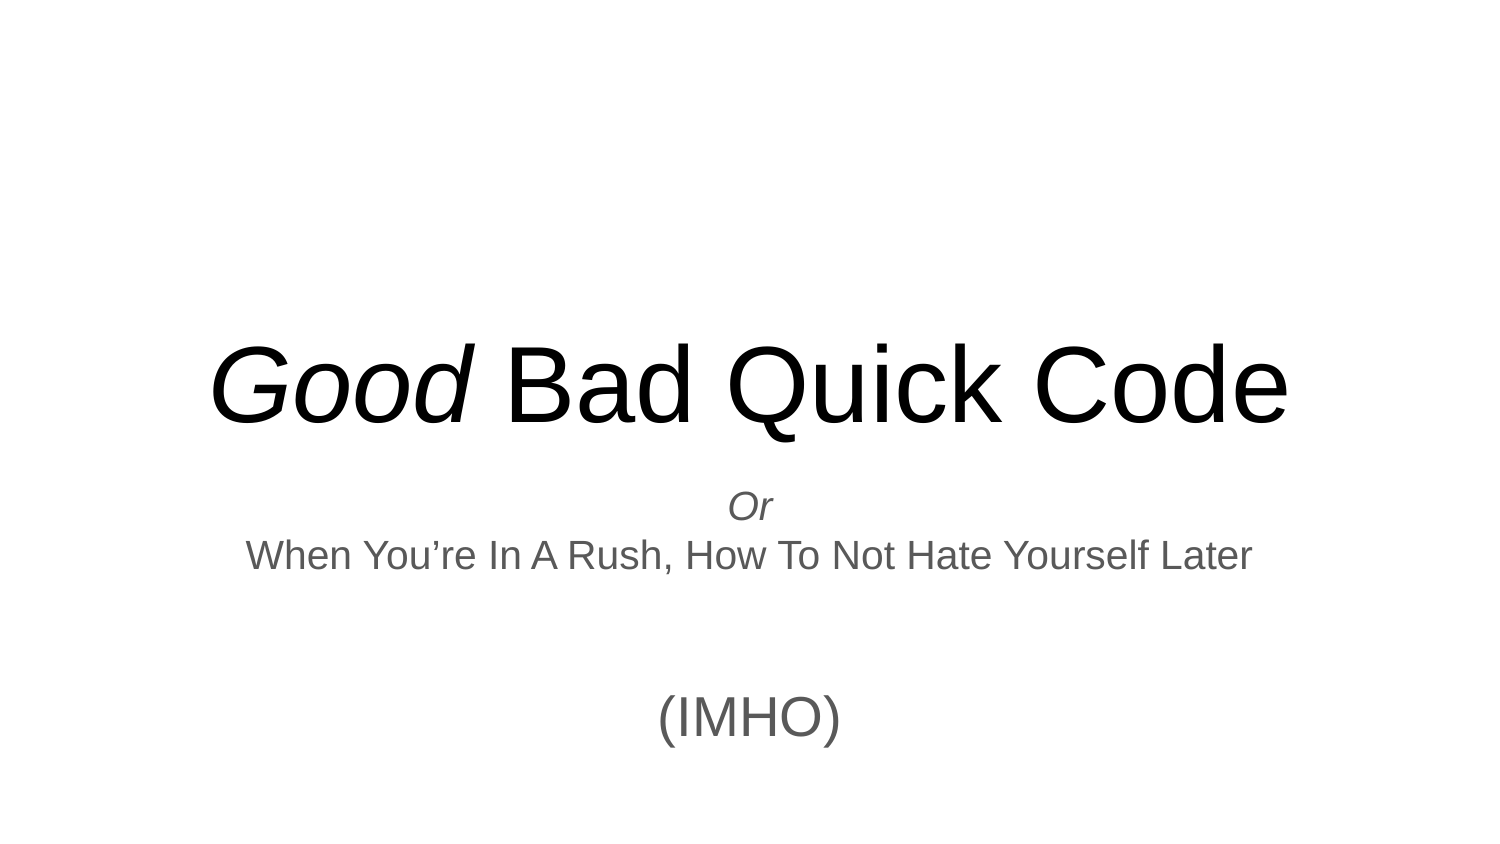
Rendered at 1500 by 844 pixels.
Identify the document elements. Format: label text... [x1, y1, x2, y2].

subtitle Or When You’re In A Rush, How To Not Hate Yourself Later [51, 464, 1449, 595]
text_box (IMHO) [51, 665, 1449, 763]
title Good Bad Quick Code [51, 122, 1449, 459]
